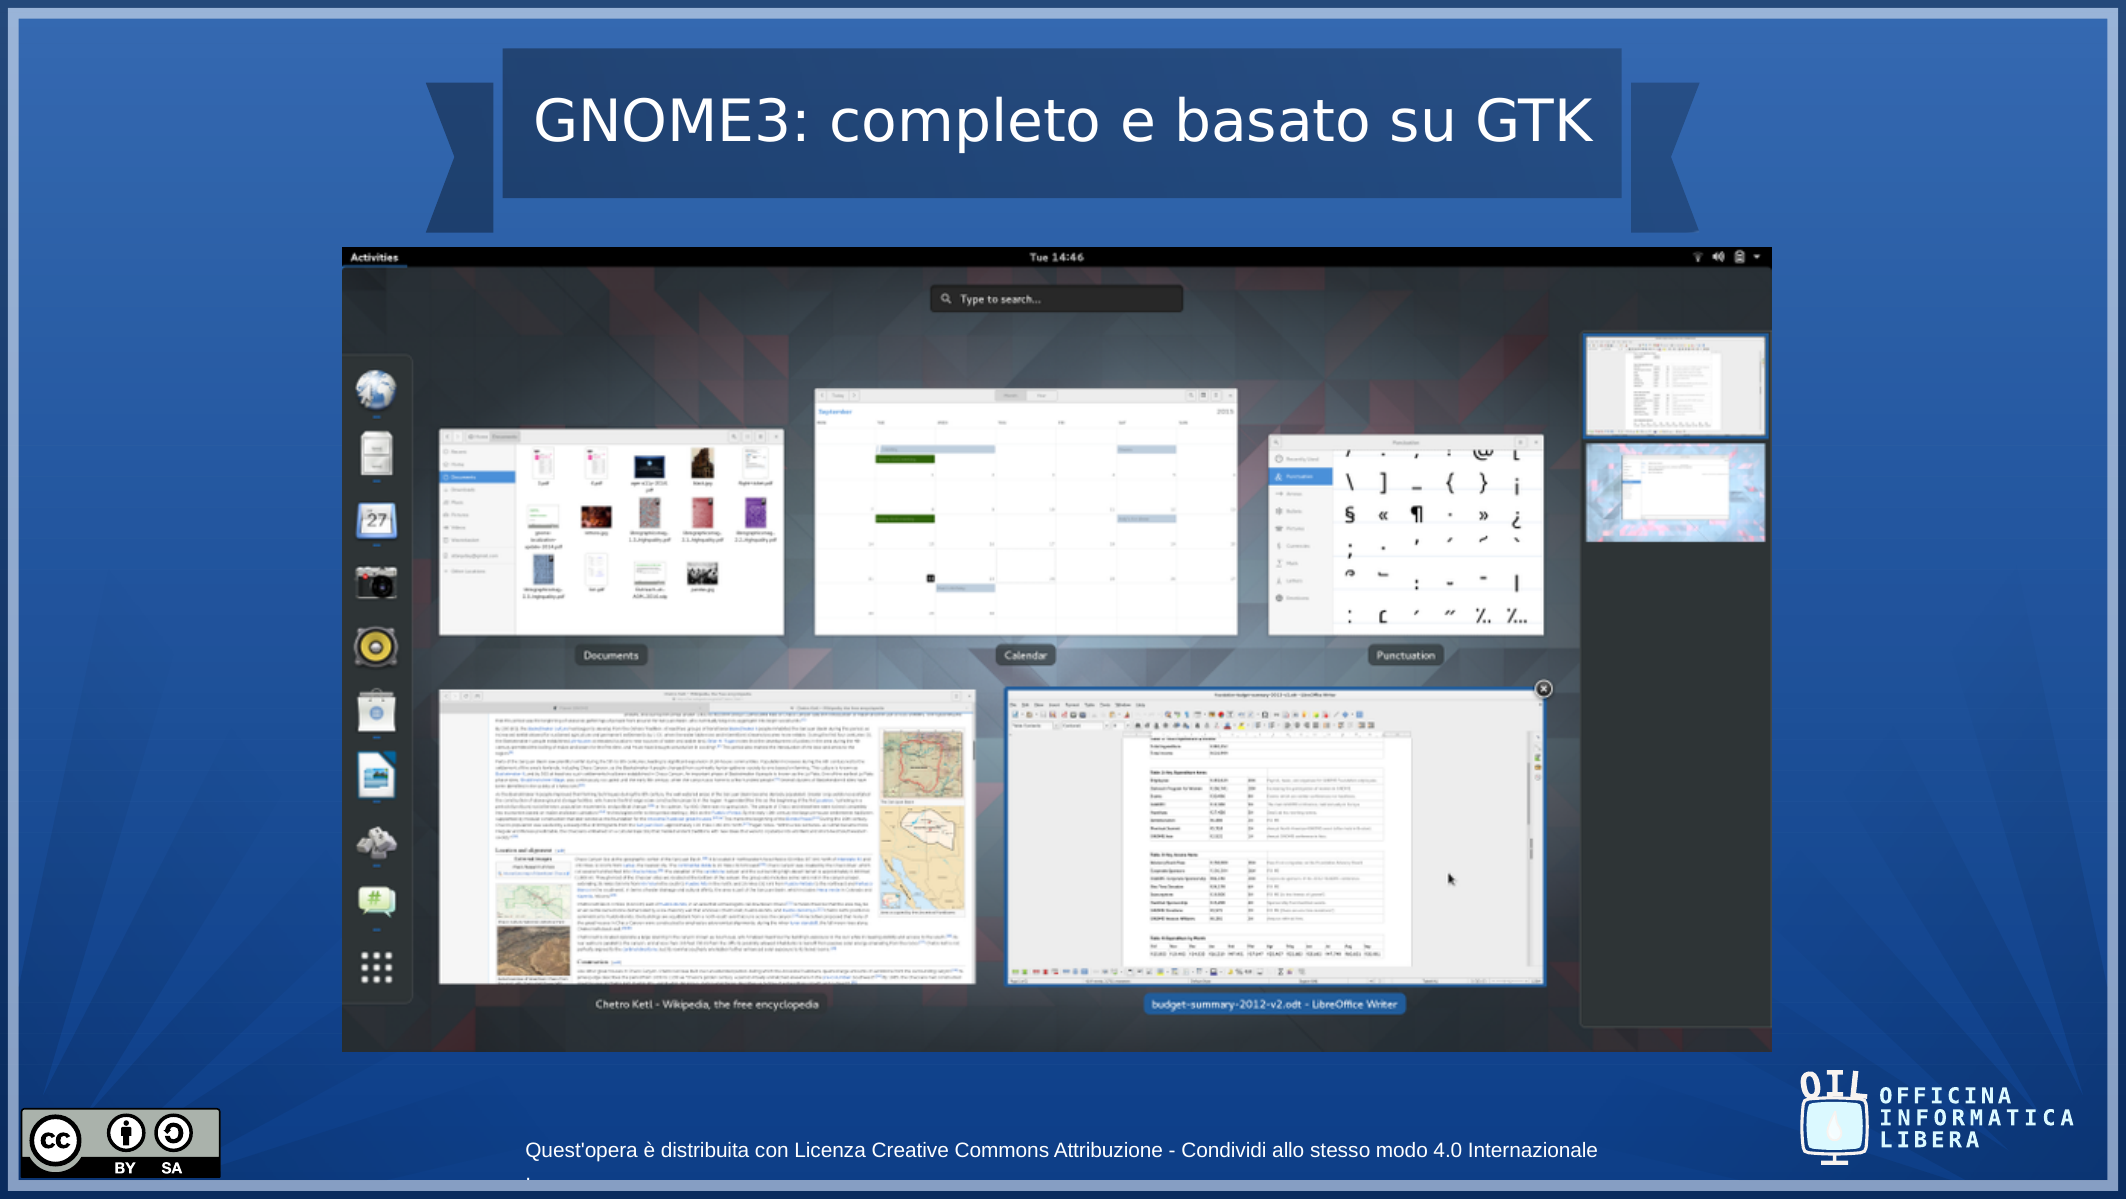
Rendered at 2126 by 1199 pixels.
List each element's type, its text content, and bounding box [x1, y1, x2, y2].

picture [20, 1107, 221, 1178]
text_box Quest'opera è distribuita con Licenza Creative Commons Attribuzione - Condividi allo stesso modo 4.0 Internazionale. [510, 1131, 1619, 1193]
title GNOME3: completo e basato su GTK [501, 45, 1625, 198]
picture [342, 247, 2126, 1199]
